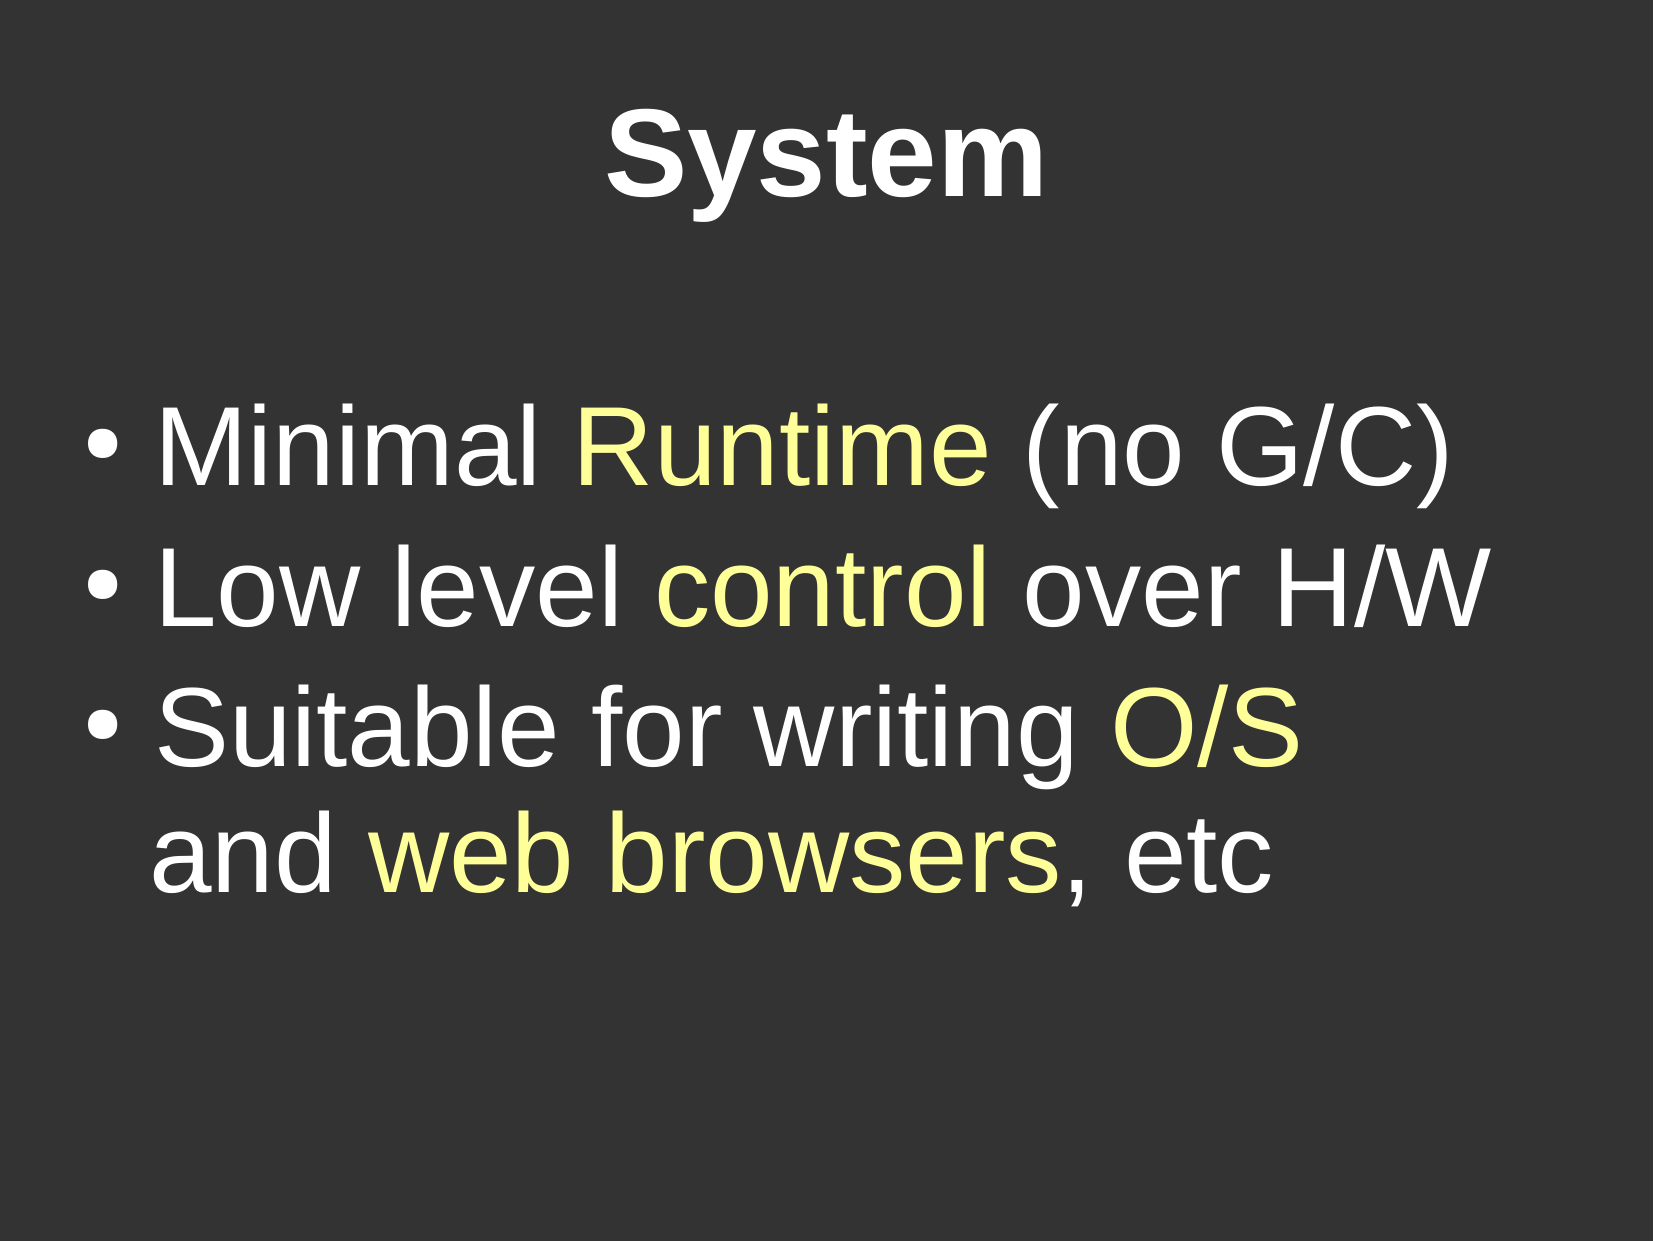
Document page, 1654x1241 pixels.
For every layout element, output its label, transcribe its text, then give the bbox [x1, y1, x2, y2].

title System [82, 49, 1571, 257]
subtitle Minimal Runtime (no G/C) Low level control over H/W Suitable for writing O/S and web browsers, etc [82, 290, 1571, 1010]
